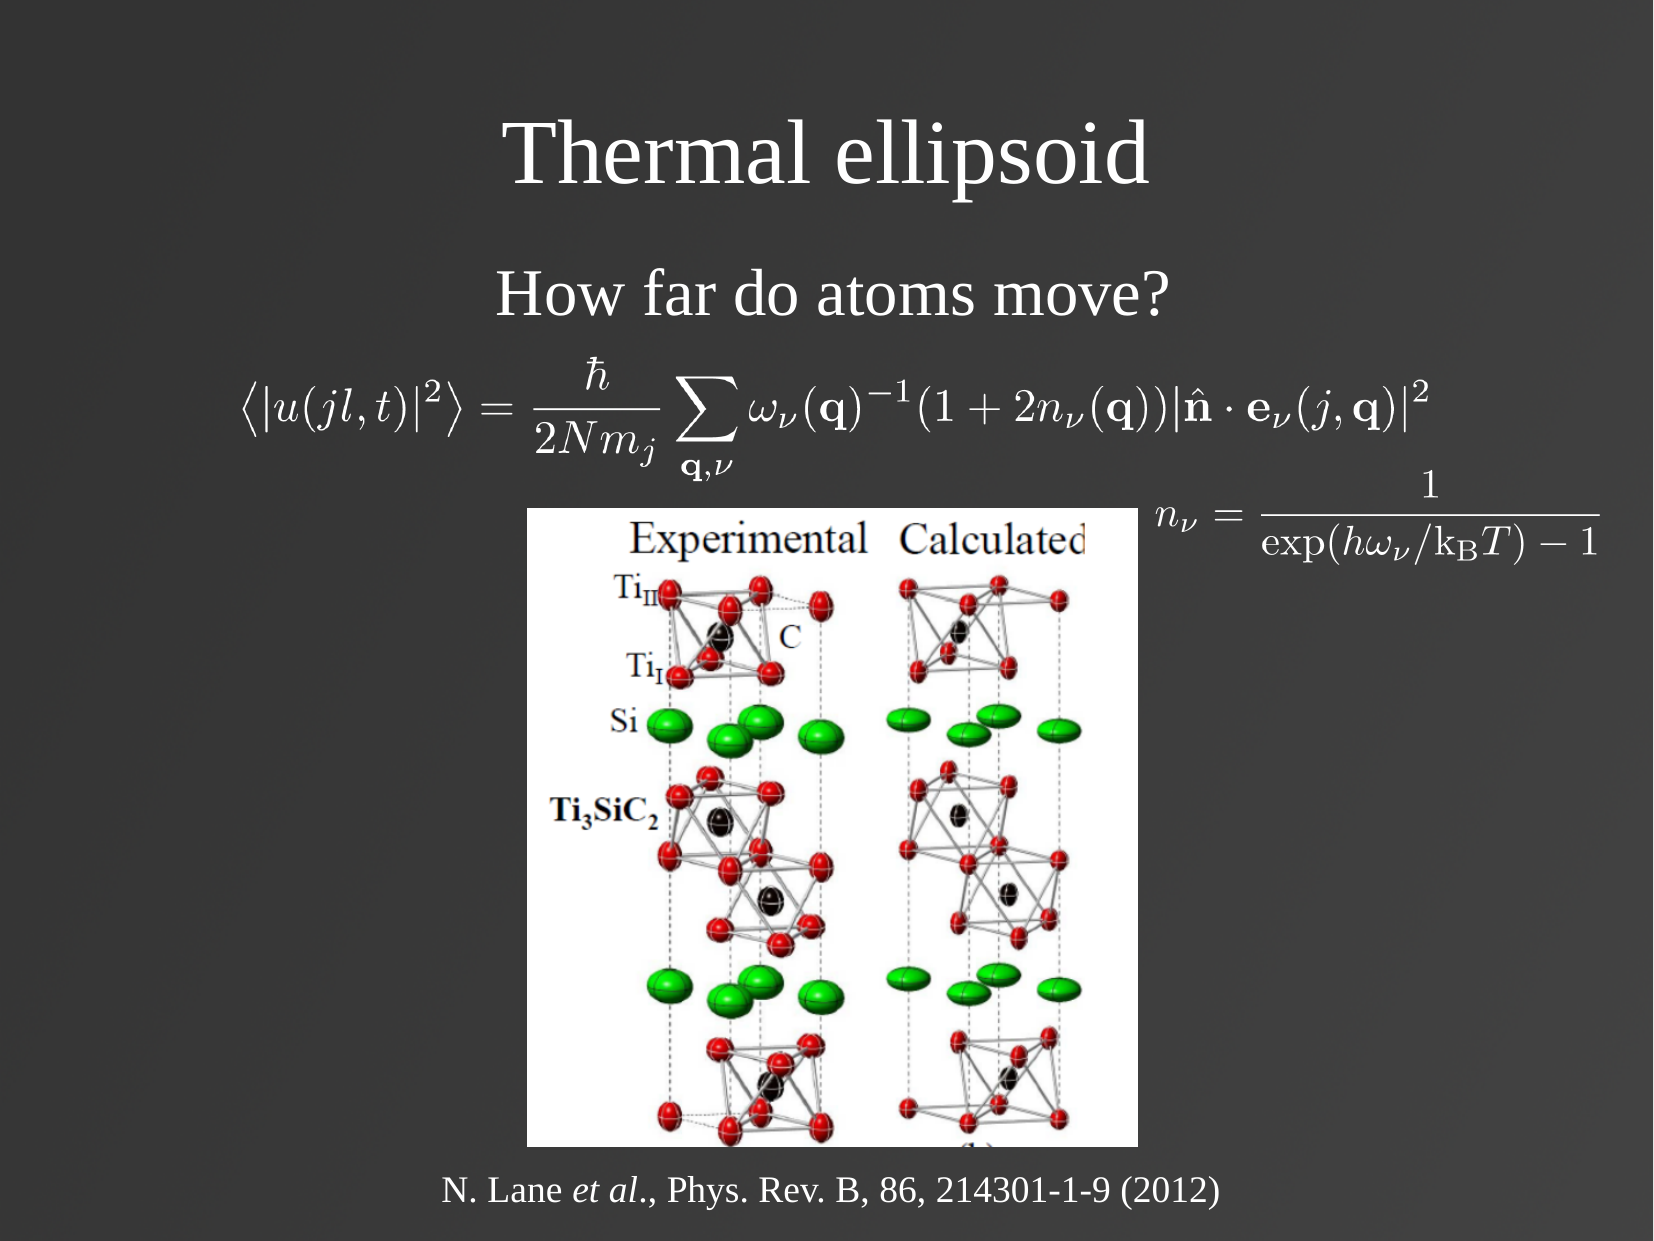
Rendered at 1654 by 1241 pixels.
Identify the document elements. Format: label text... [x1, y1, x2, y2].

text_box N. Lane et al., Phys. Rev. B, 86, 214301-1-9 (2012) [426, 1161, 1234, 1218]
title Thermal ellipsoid [82, 49, 1571, 257]
picture [0, 0, 1654, 1241]
text_box How far do atoms move? [481, 248, 1185, 338]
